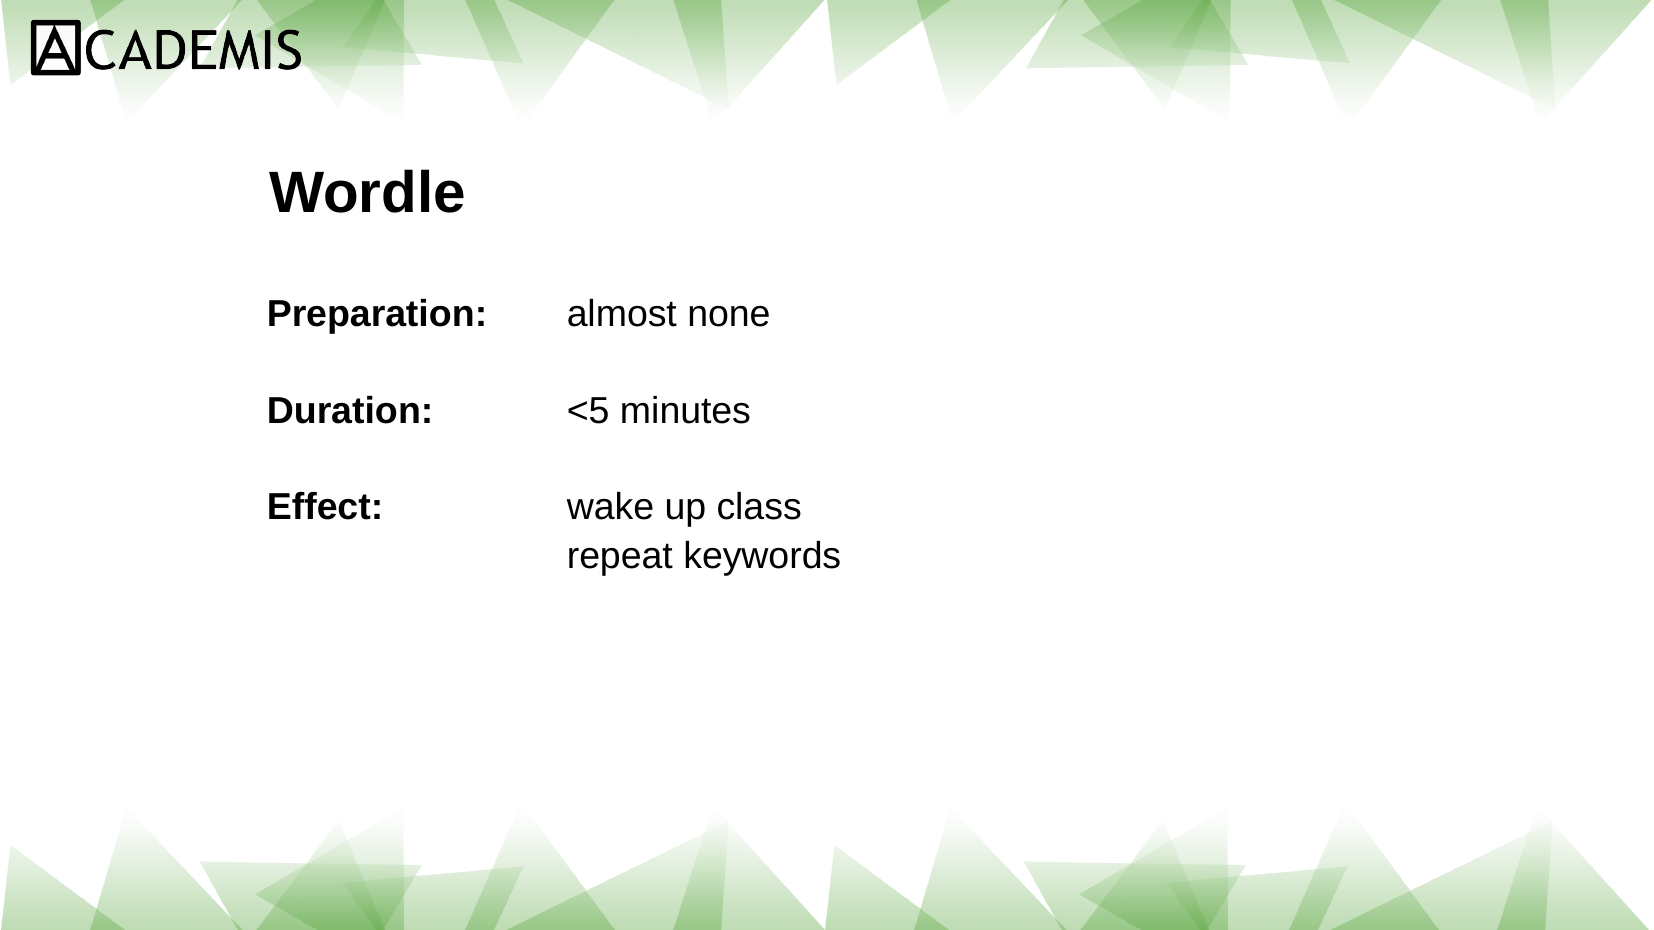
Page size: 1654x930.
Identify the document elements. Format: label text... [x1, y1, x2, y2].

title Wordle [75, 127, 661, 226]
text_box Preparation: almost none Duration: <5 minutes Effect: wake up class repeat keywords [252, 279, 1051, 681]
picture [0, 802, 1651, 930]
picture [0, 0, 1653, 128]
